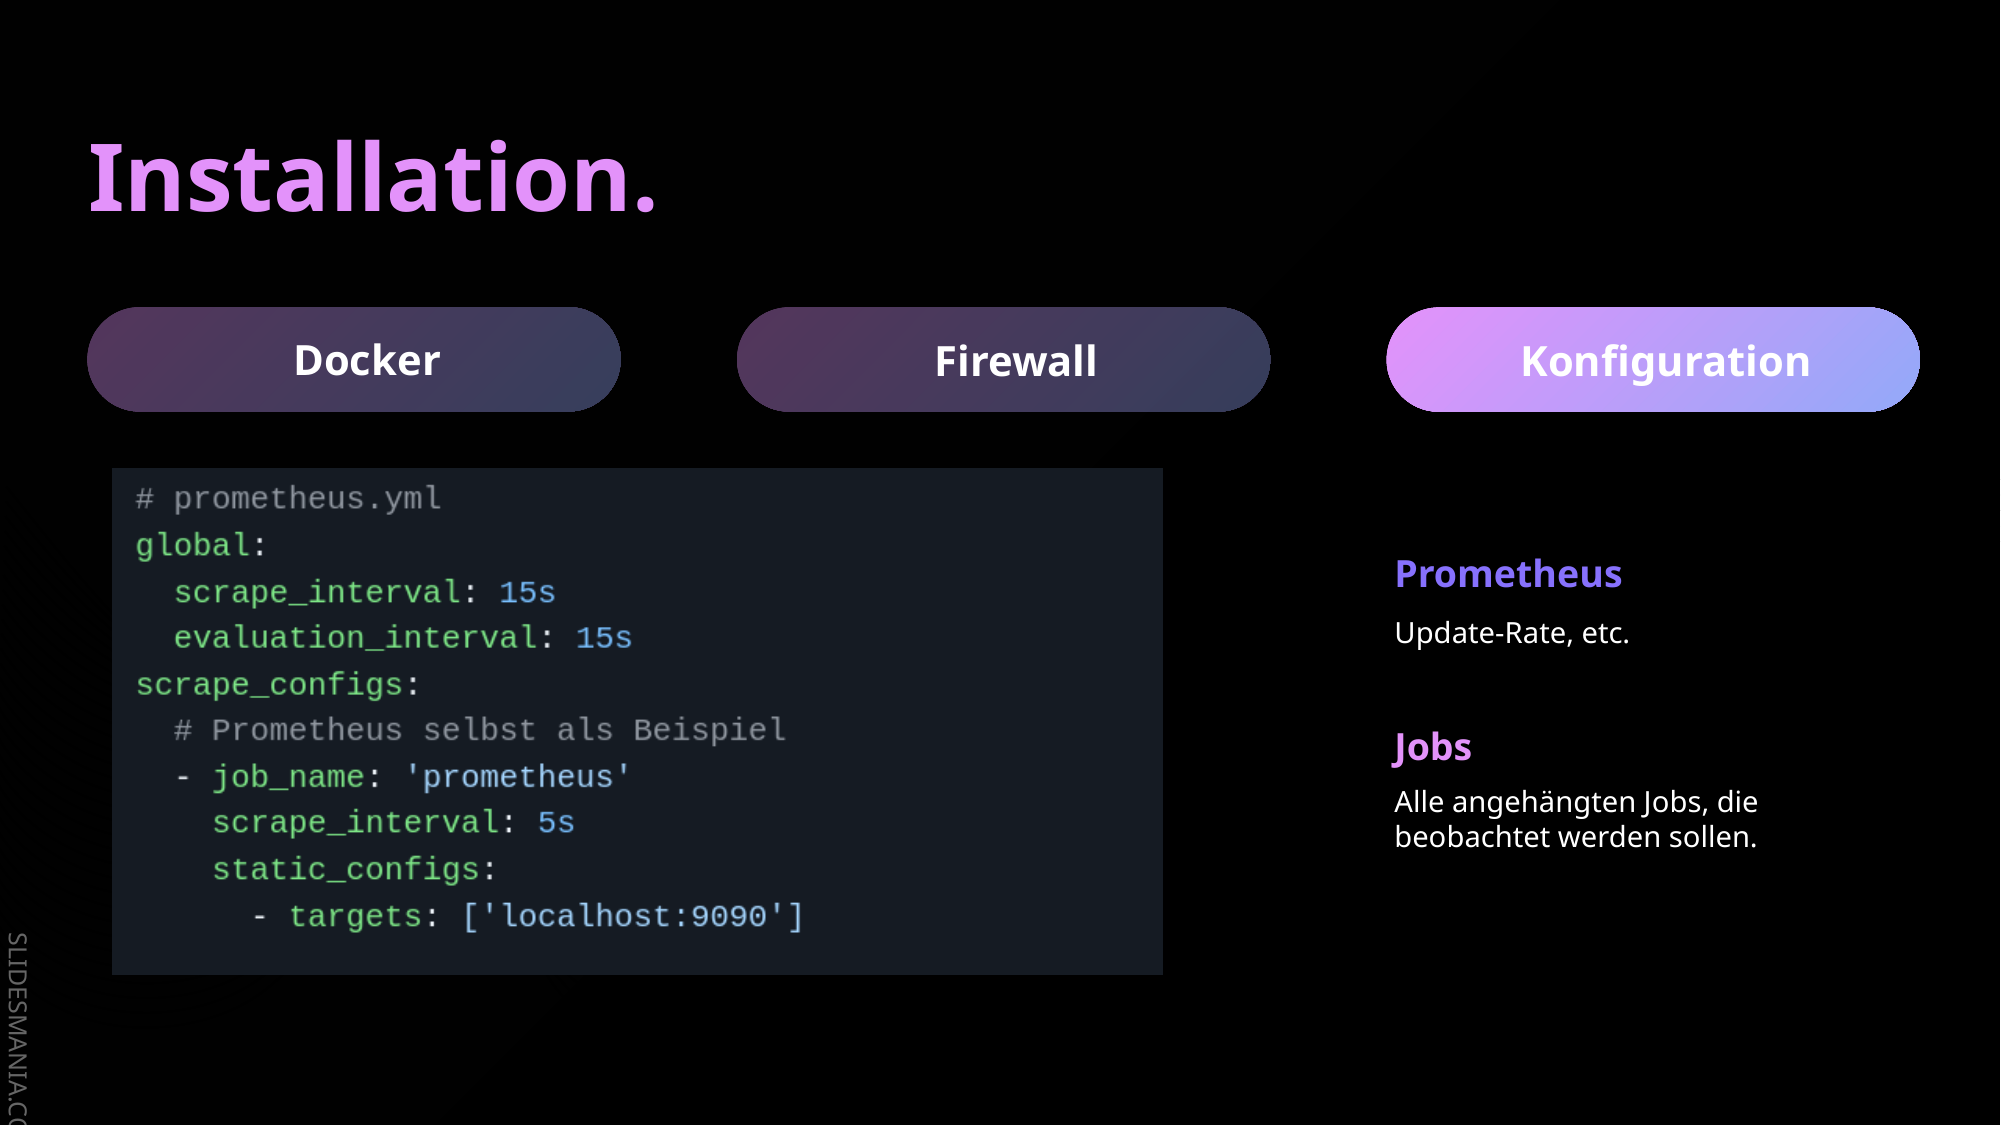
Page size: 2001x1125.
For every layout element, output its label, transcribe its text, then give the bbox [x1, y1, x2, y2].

text_box [737, 324, 750, 394]
subtitle Jobs [1374, 709, 1932, 762]
text_box [1417, 407, 1890, 412]
text_box [1386, 325, 1399, 394]
list Update-Rate, etc. [1374, 594, 1932, 709]
text_box Firewall [750, 306, 1284, 407]
text_box [767, 407, 1240, 412]
text_box Docker [100, 306, 634, 407]
text_box Prometheus [1374, 522, 1932, 594]
text_box [87, 325, 100, 394]
title Installation. [68, 97, 1932, 223]
text_box Konfiguration [1399, 306, 1933, 407]
picture [112, 468, 1163, 976]
text_box [118, 407, 590, 412]
list Alle angehängten Jobs, die beobachtet werden sollen. [1374, 762, 1932, 1018]
